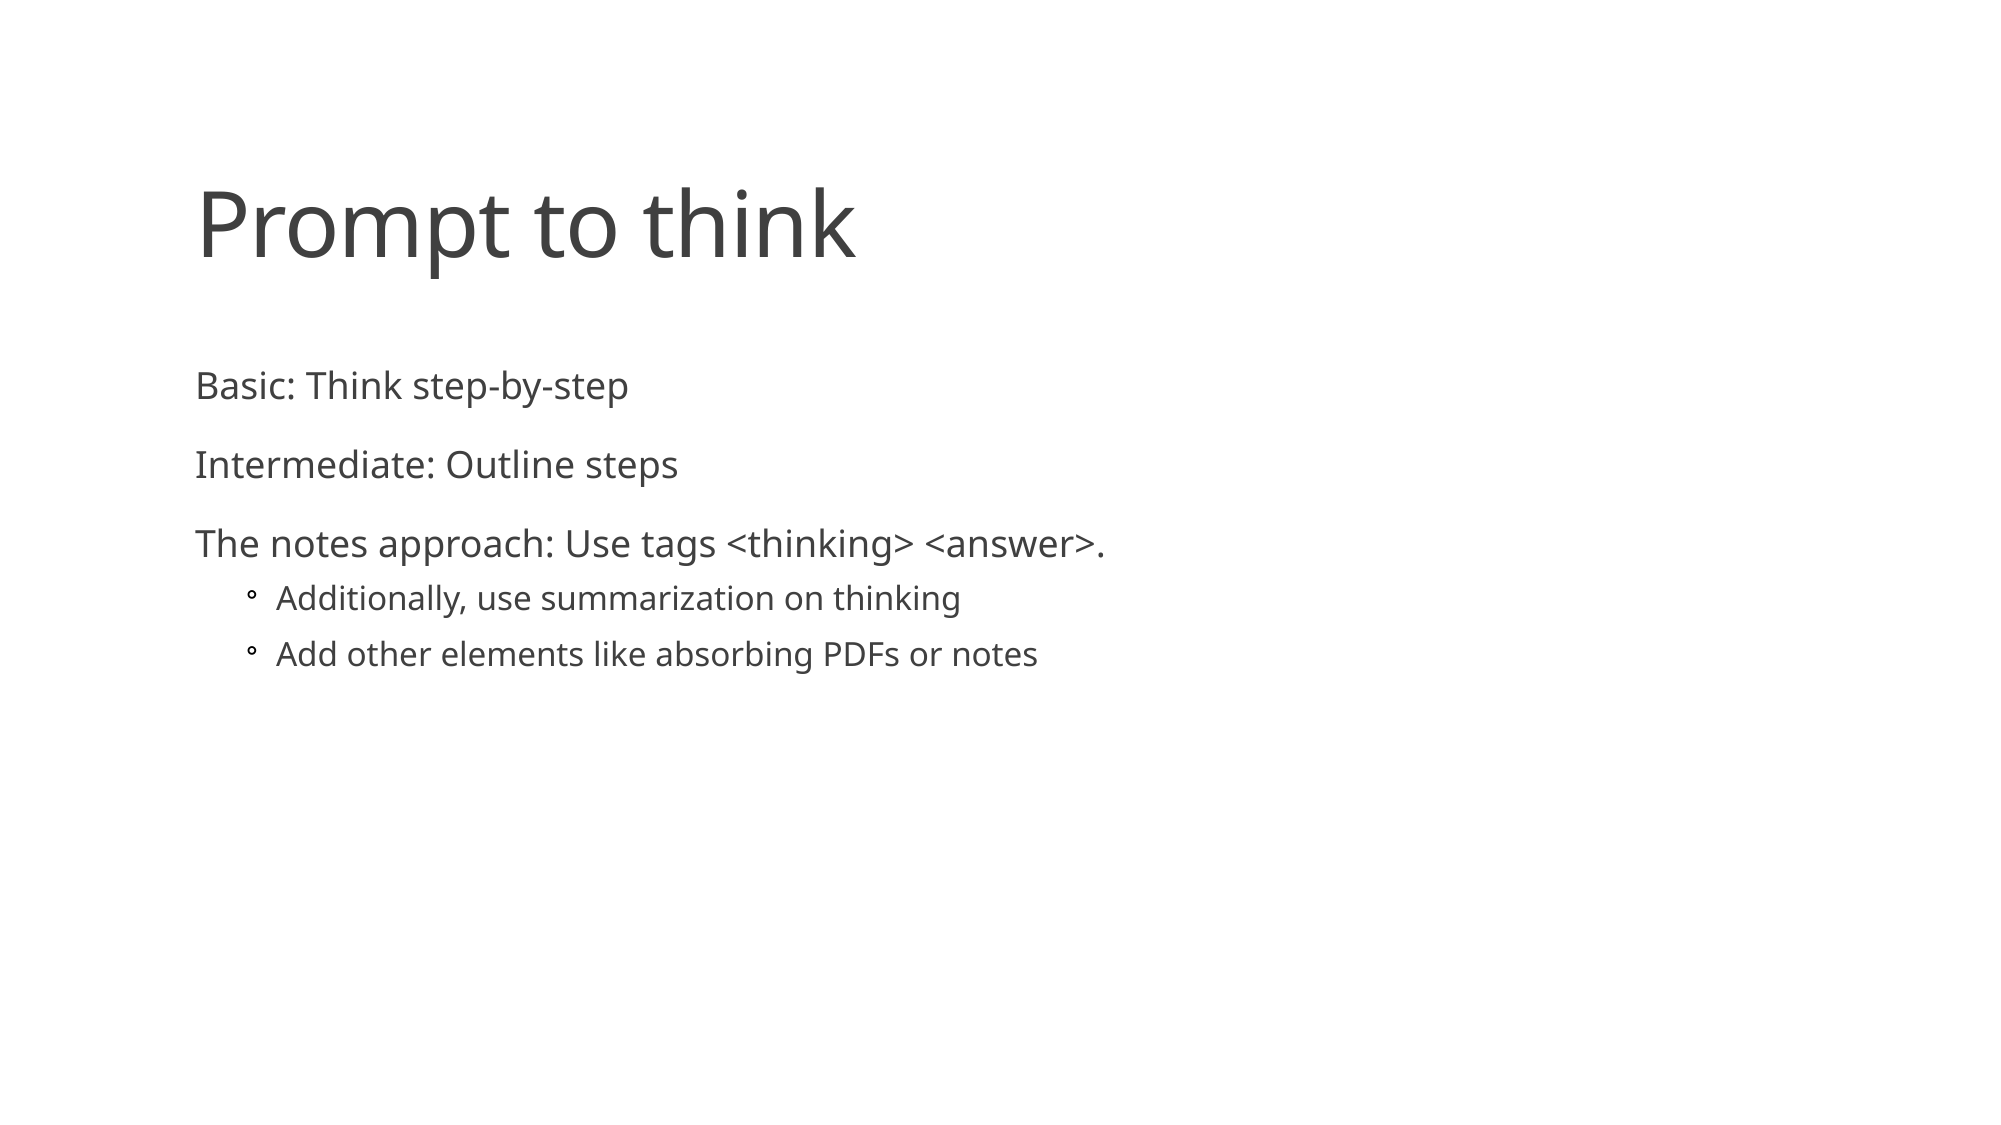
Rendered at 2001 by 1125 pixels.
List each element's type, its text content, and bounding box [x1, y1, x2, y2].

list Basic: Think step-by-step Intermediate: Outline steps The notes approach: Use tags <thinking> <answer>. Additionally, use summarization on thinking Add other elements like absorbing PDFs or notes [180, 345, 1831, 963]
title Prompt to think [180, 47, 1831, 286]
